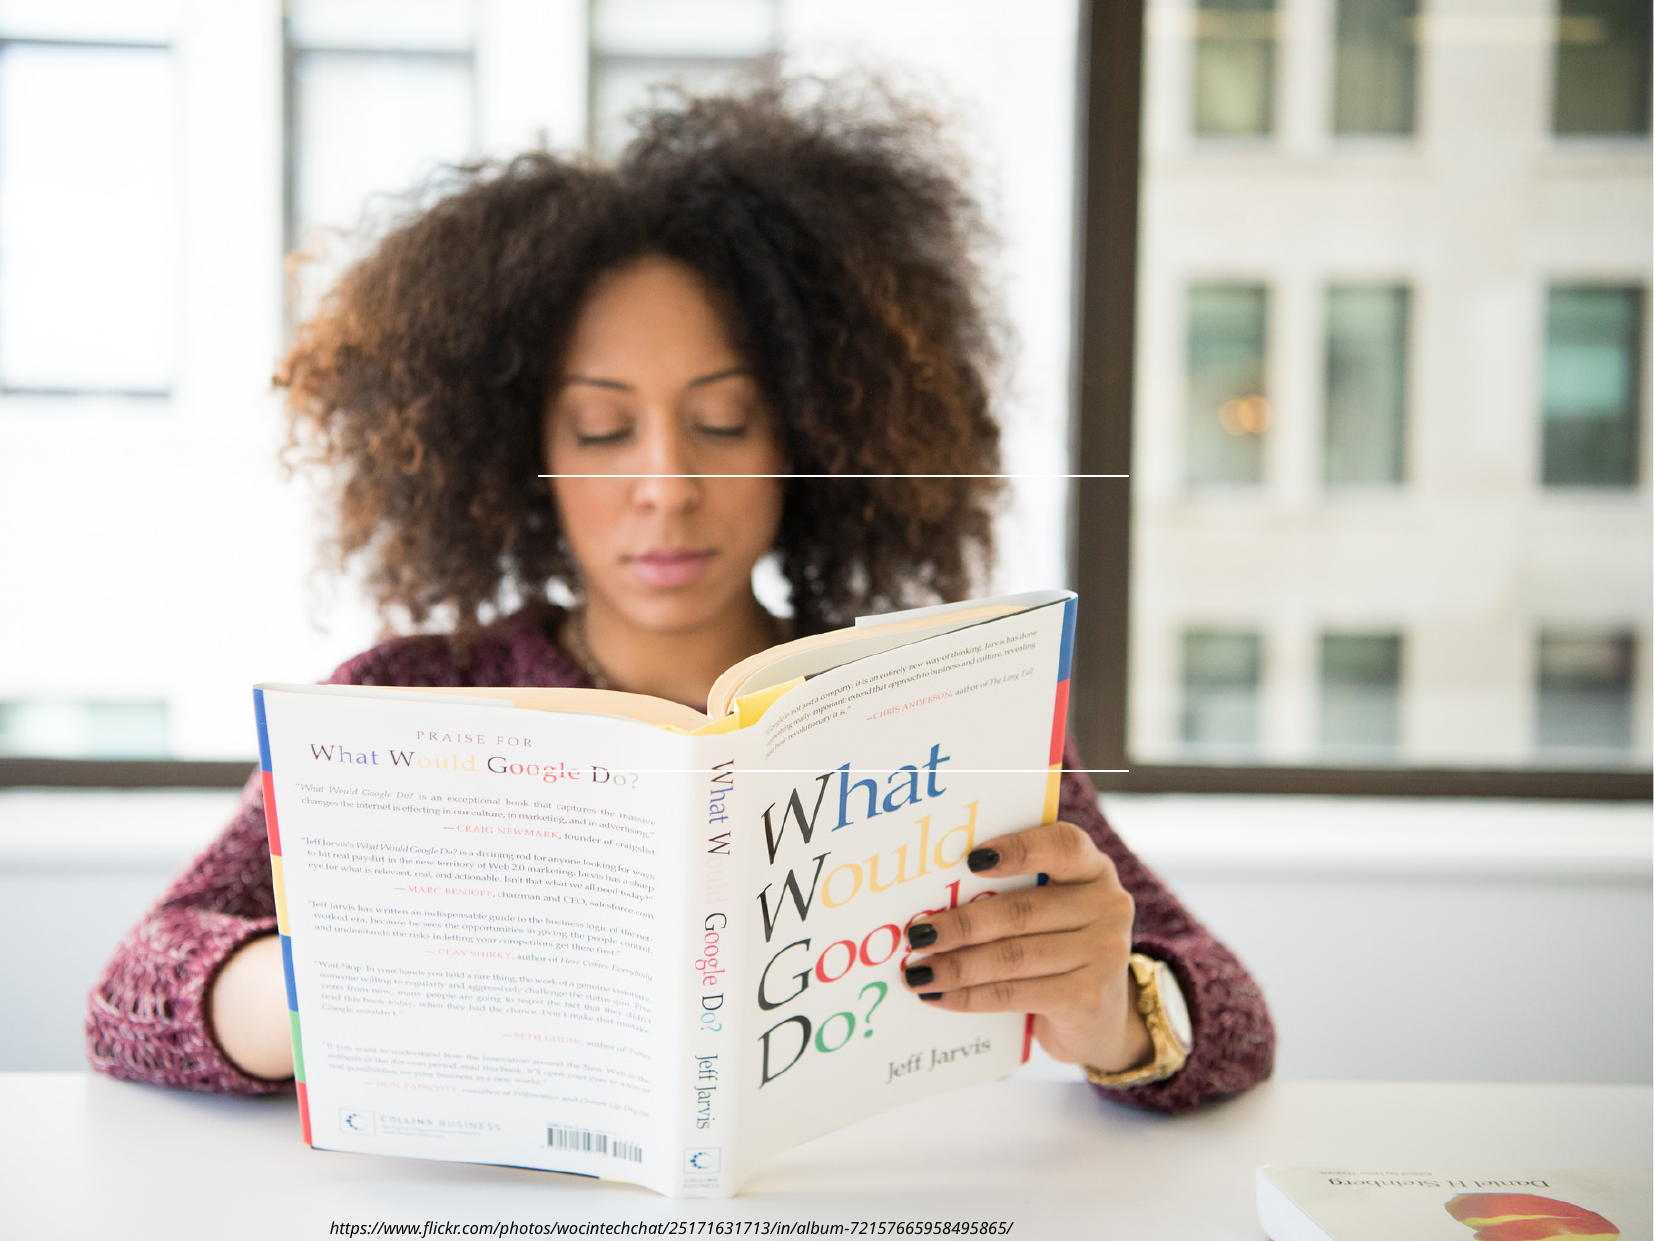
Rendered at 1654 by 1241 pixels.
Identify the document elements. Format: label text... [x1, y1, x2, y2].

picture [0, 0, 1654, 1241]
text_box https://www.flickr.com/photos/wocintechchat/25171631713/in/album-72157665958495865/ [315, 1209, 1654, 1241]
